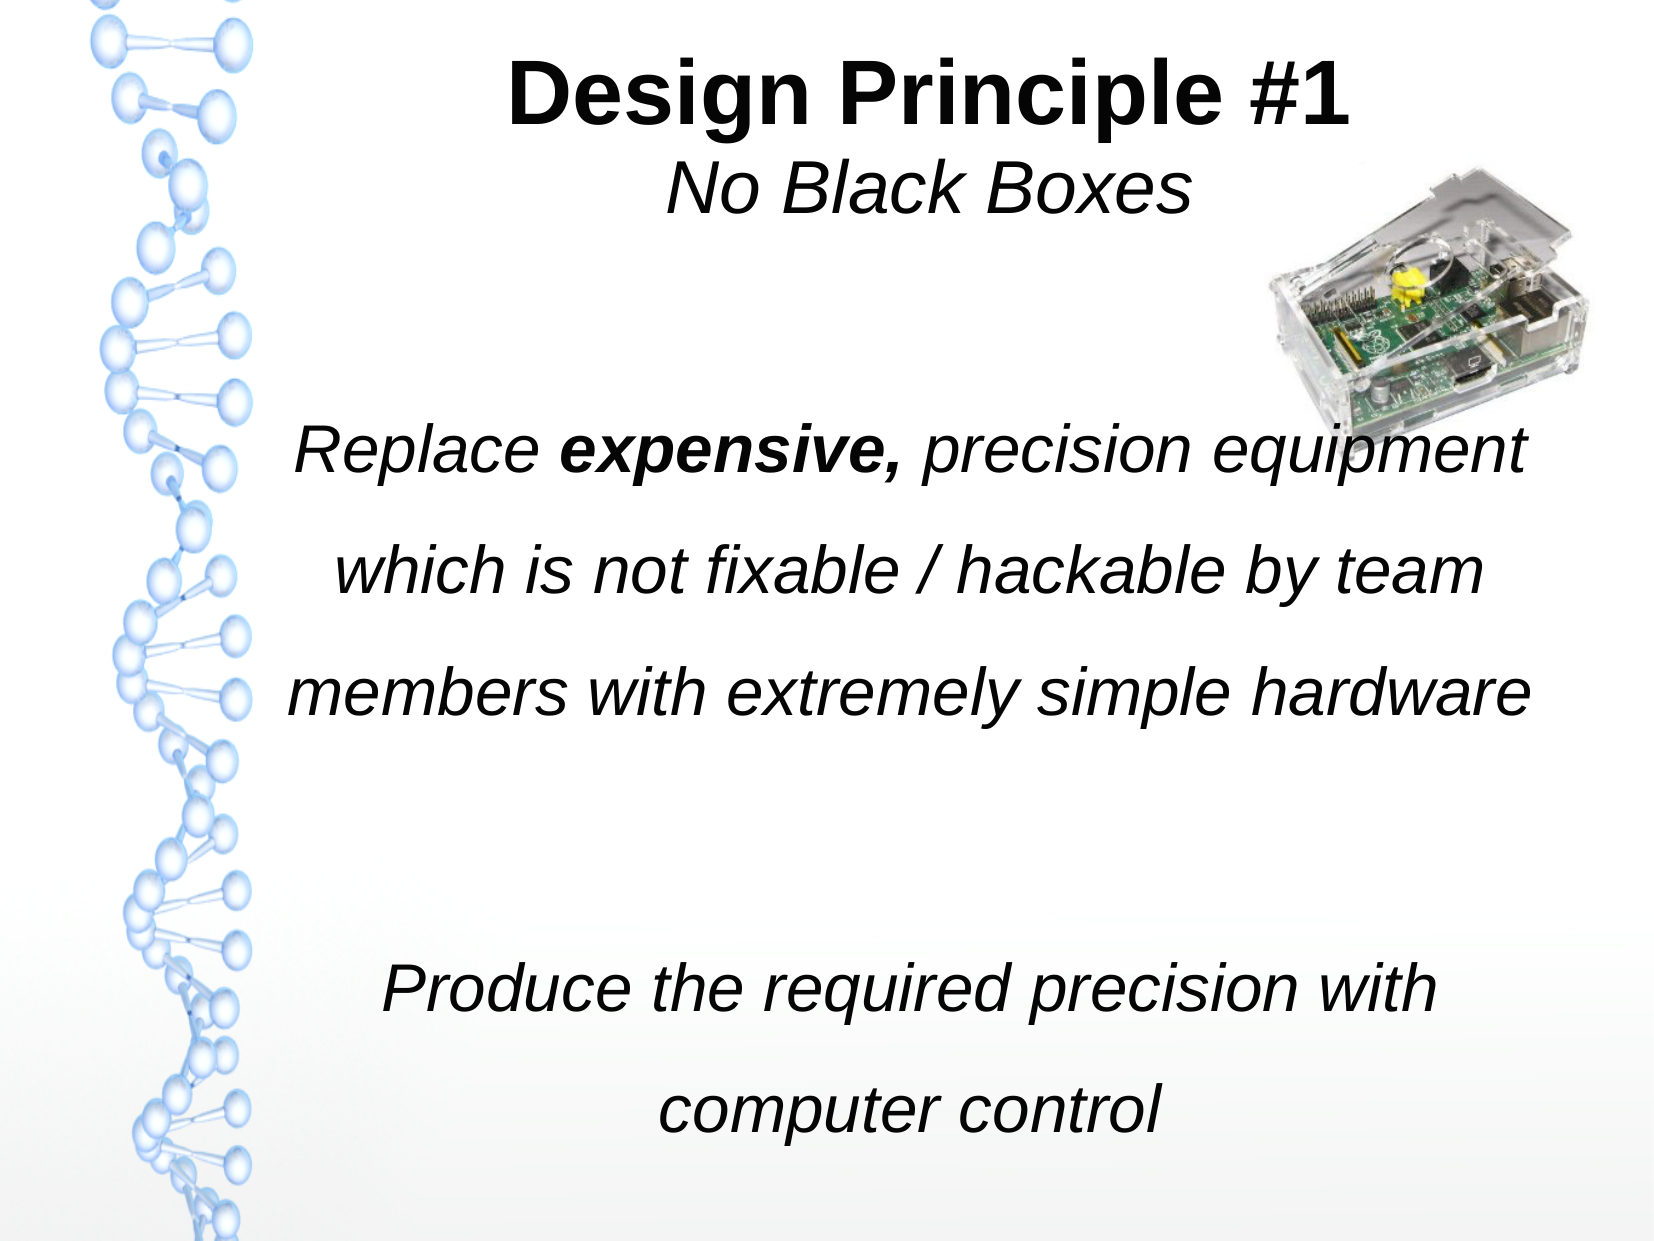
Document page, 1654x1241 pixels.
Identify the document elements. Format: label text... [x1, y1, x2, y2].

title Design Principle #1 No Black Boxes [265, 47, 1595, 226]
picture [0, 0, 1654, 1241]
list Replace expensive, precision equipment which is not fixable / hackable by team members with extremely simple hardware Produce the required precision with computer control [209, 359, 1561, 1156]
